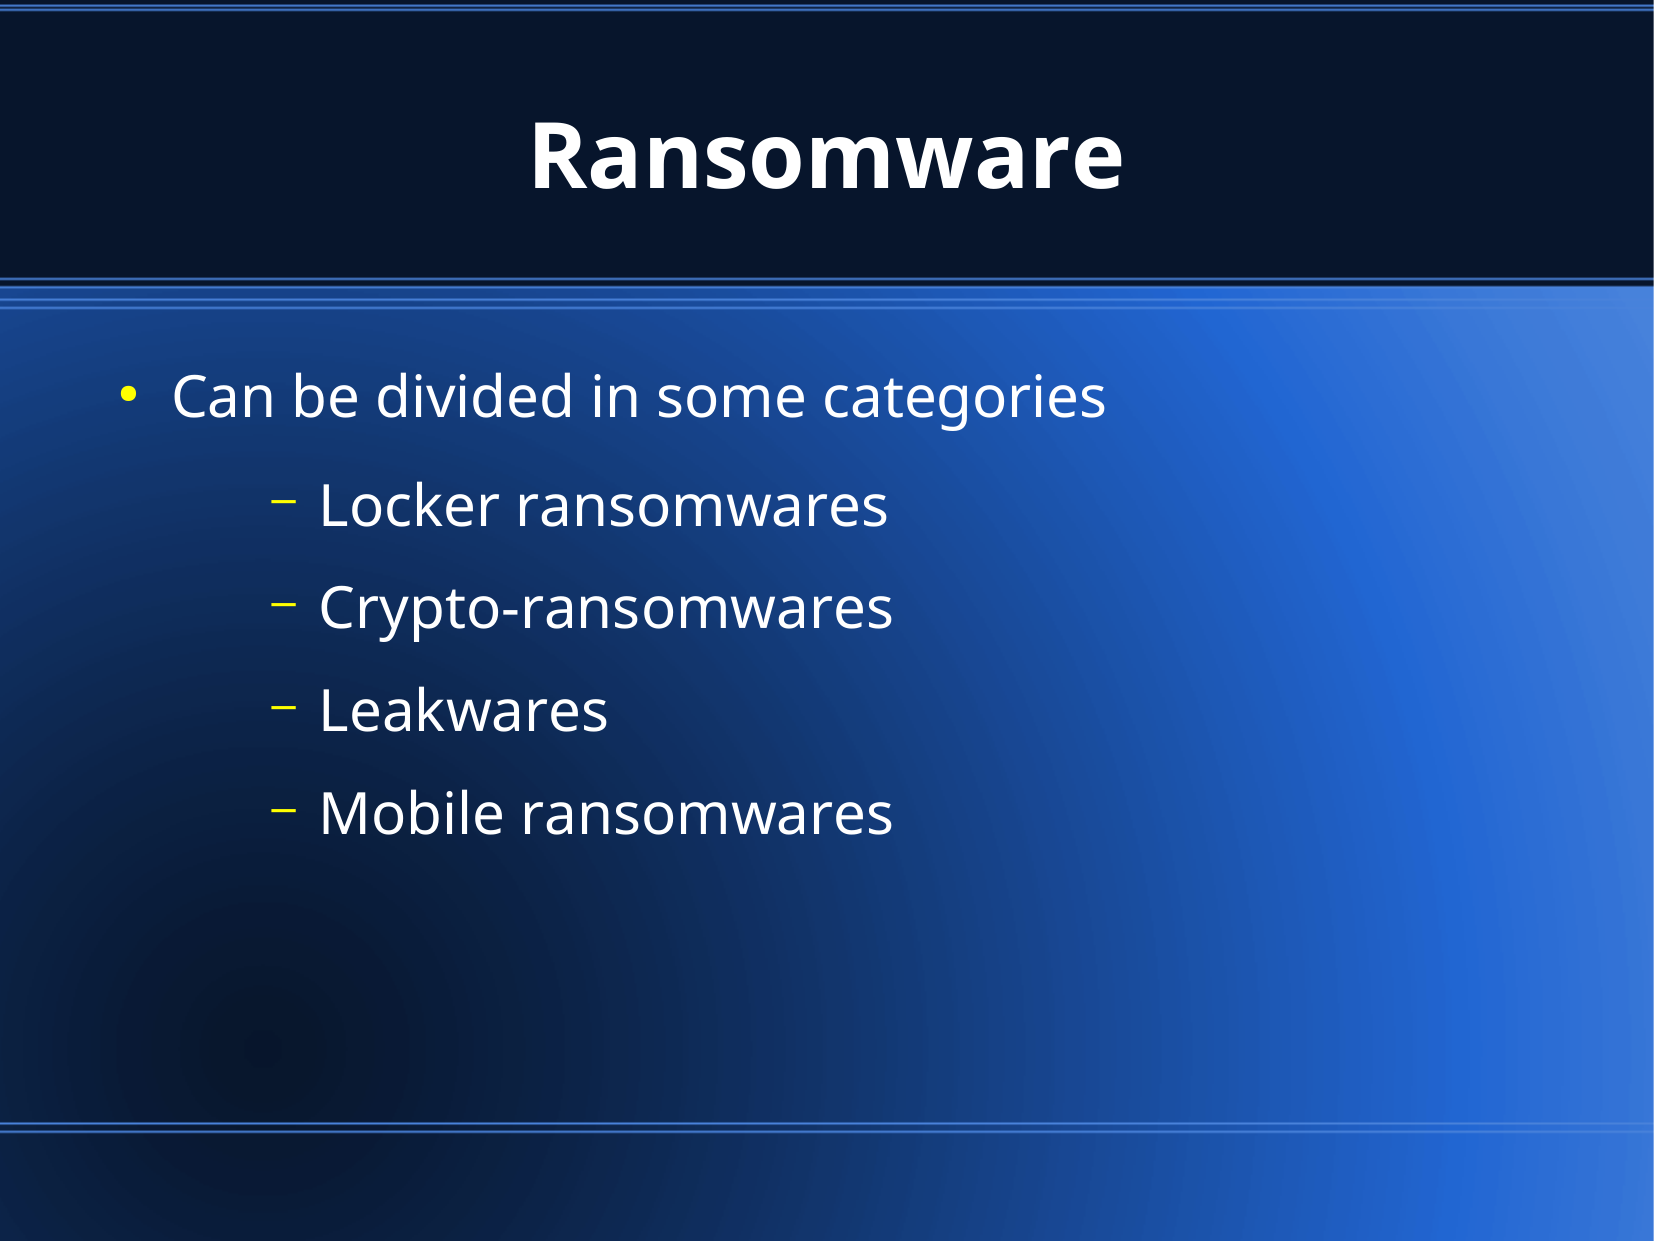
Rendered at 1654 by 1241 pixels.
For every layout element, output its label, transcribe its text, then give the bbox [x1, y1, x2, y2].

picture [0, 0, 1654, 1241]
list Can be divided in some categories Locker ransomwares Crypto-ransomwares Leakwares Mobile ransomwares [82, 355, 1571, 1075]
title Ransomware [82, 49, 1571, 257]
